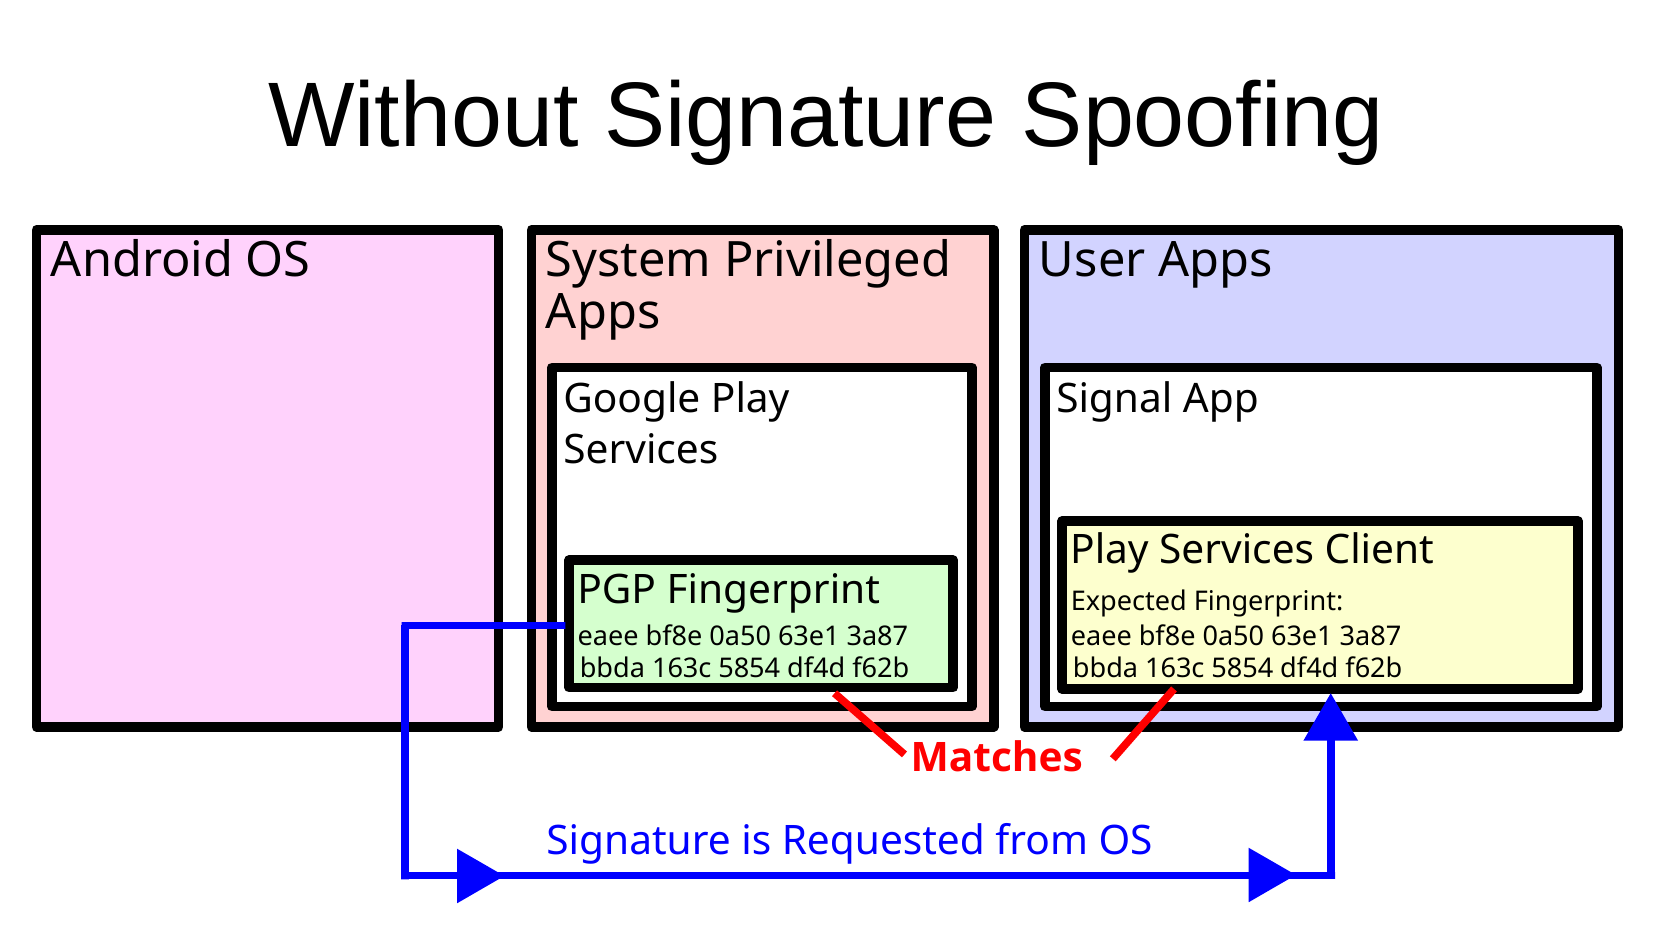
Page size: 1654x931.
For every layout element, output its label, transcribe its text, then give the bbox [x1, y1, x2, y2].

picture [31, 225, 1624, 904]
title Without Signature Spoofing [82, 37, 1571, 193]
